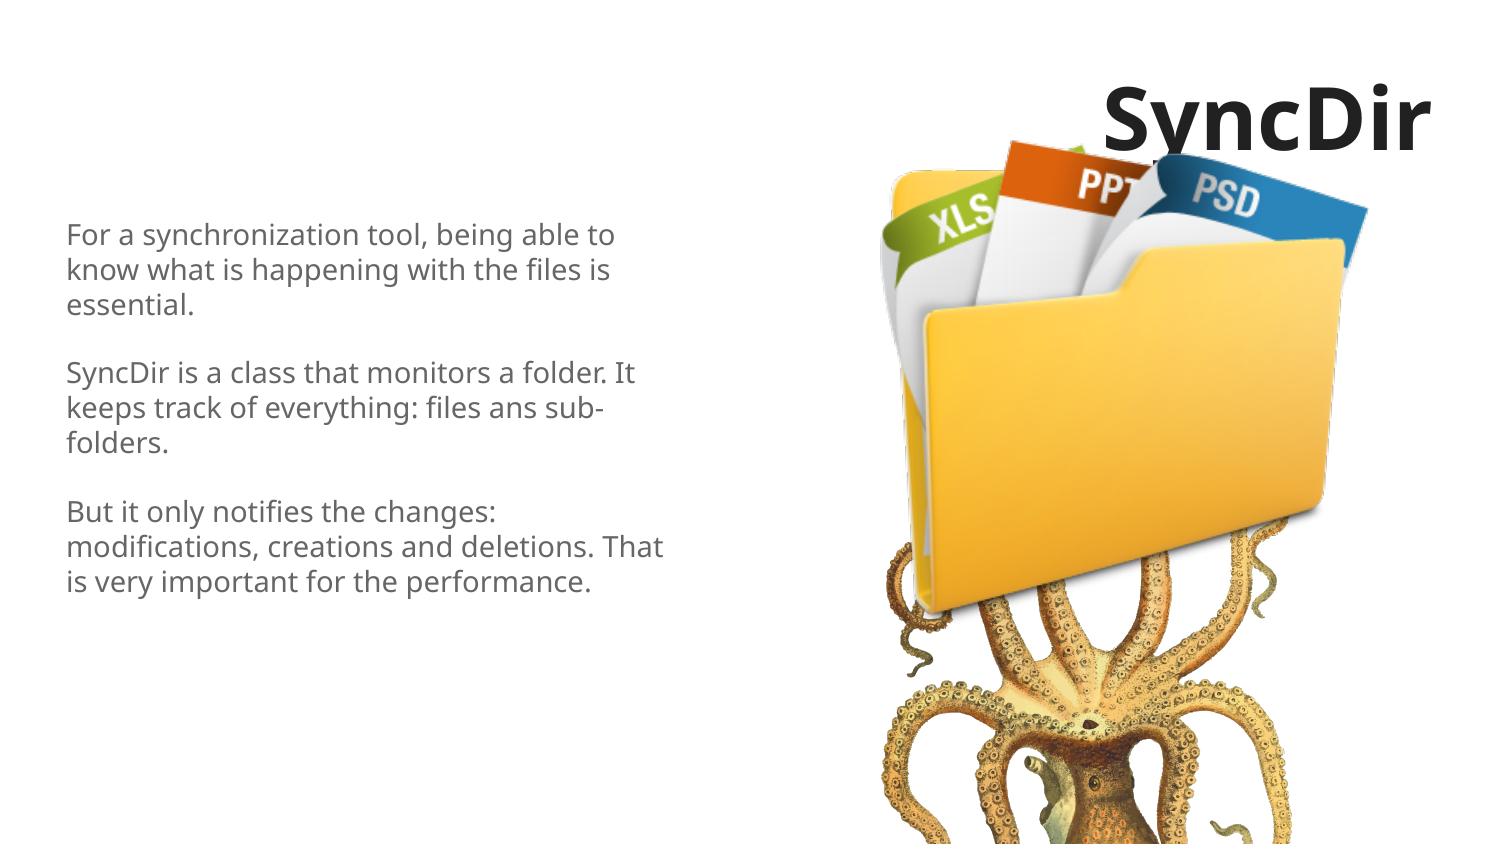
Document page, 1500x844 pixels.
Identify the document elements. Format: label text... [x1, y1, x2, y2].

title SyncDir [51, 48, 1449, 180]
picture [873, 138, 1388, 844]
list For a synchronization tool, being able to know what is happening with the files is essential. SyncDir is a class that monitors a folder. It keeps track of everything: files ans sub-folders. But it only notifies the changes: modifications, creations and deletions. That is very important for the performance. [51, 201, 708, 750]
